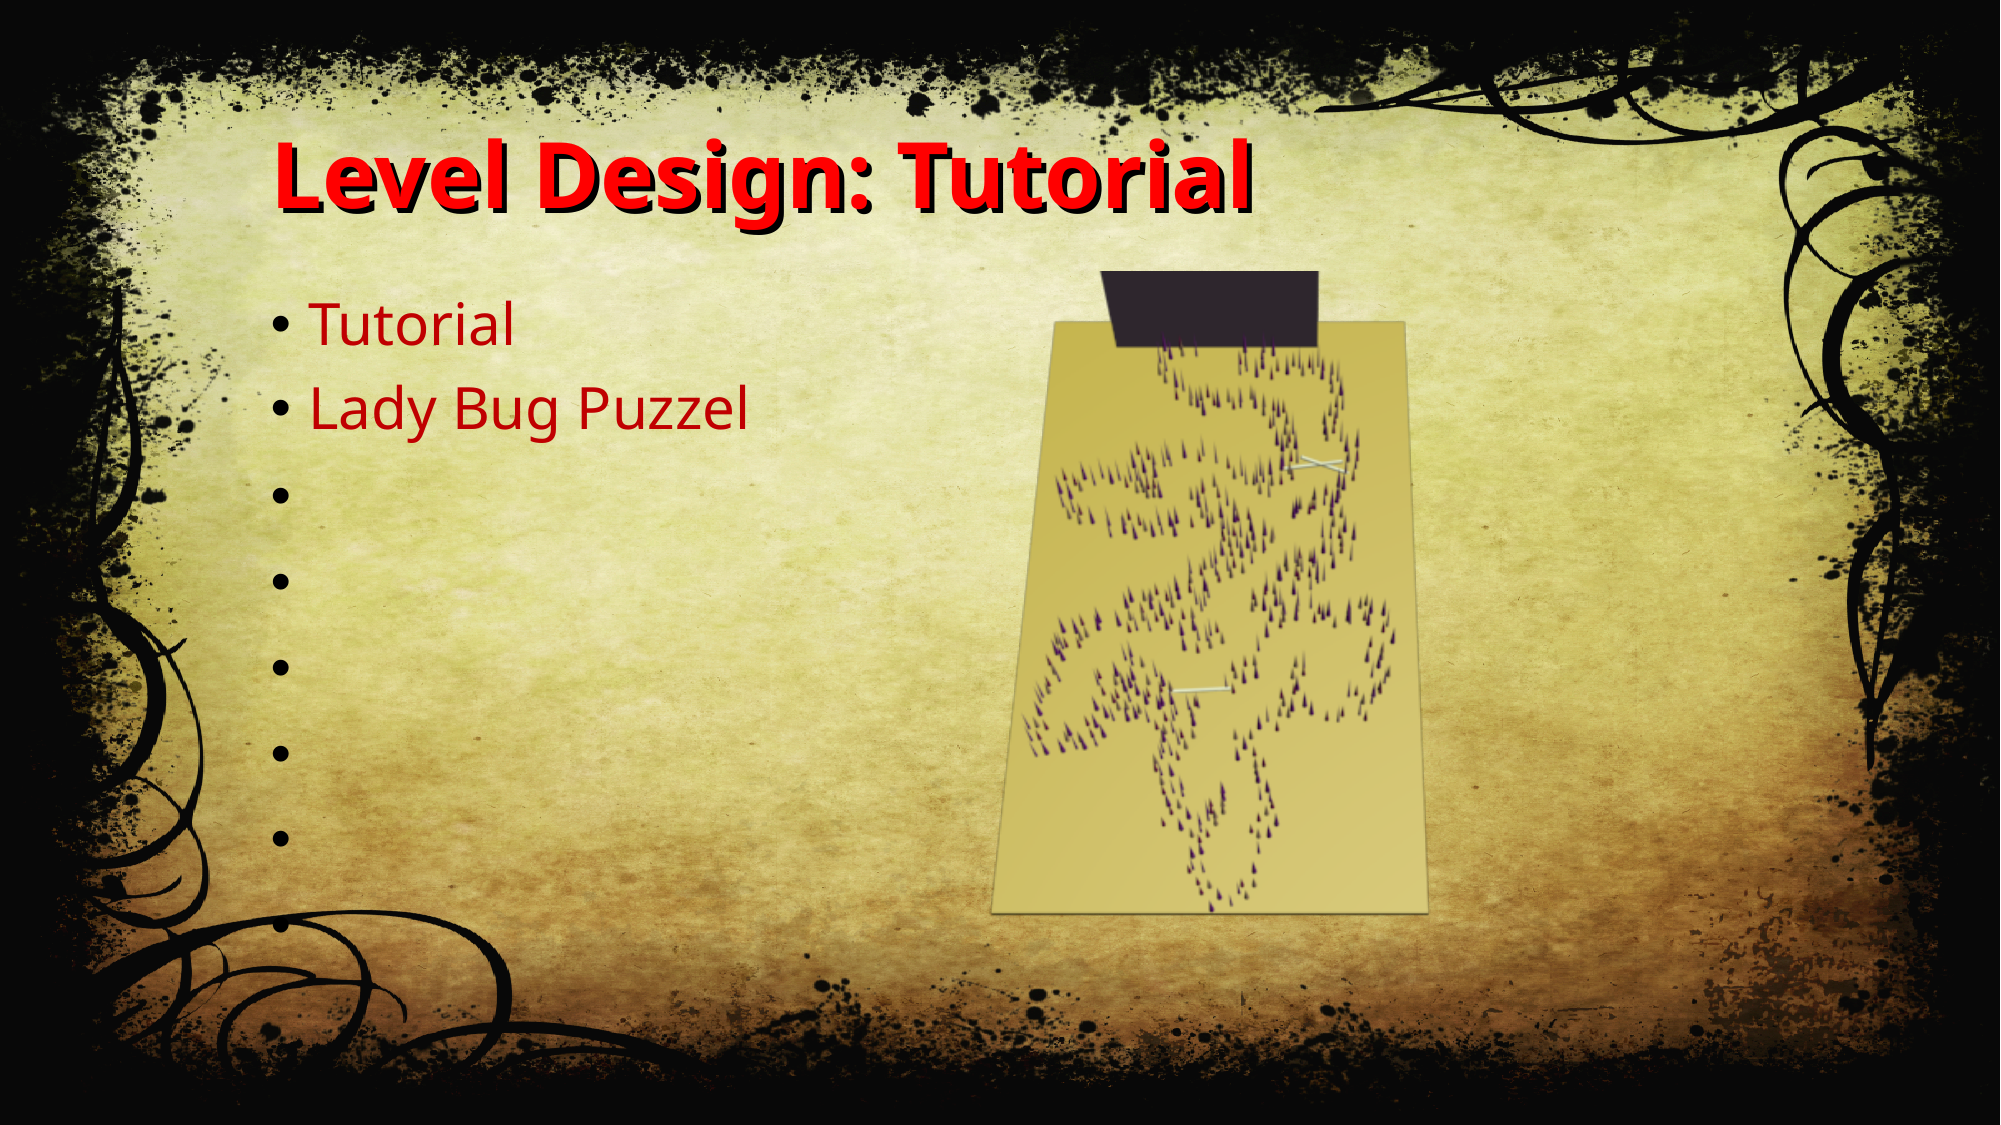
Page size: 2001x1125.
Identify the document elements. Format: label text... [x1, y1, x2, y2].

title Level Design: Tutorial [255, 70, 1981, 288]
list Tutorial Lady Bug Puzzel [1835, 288, 1981, 1002]
picture [783, 271, 1835, 1060]
list Tutorial Lady Bug Puzzel [255, 288, 783, 1002]
